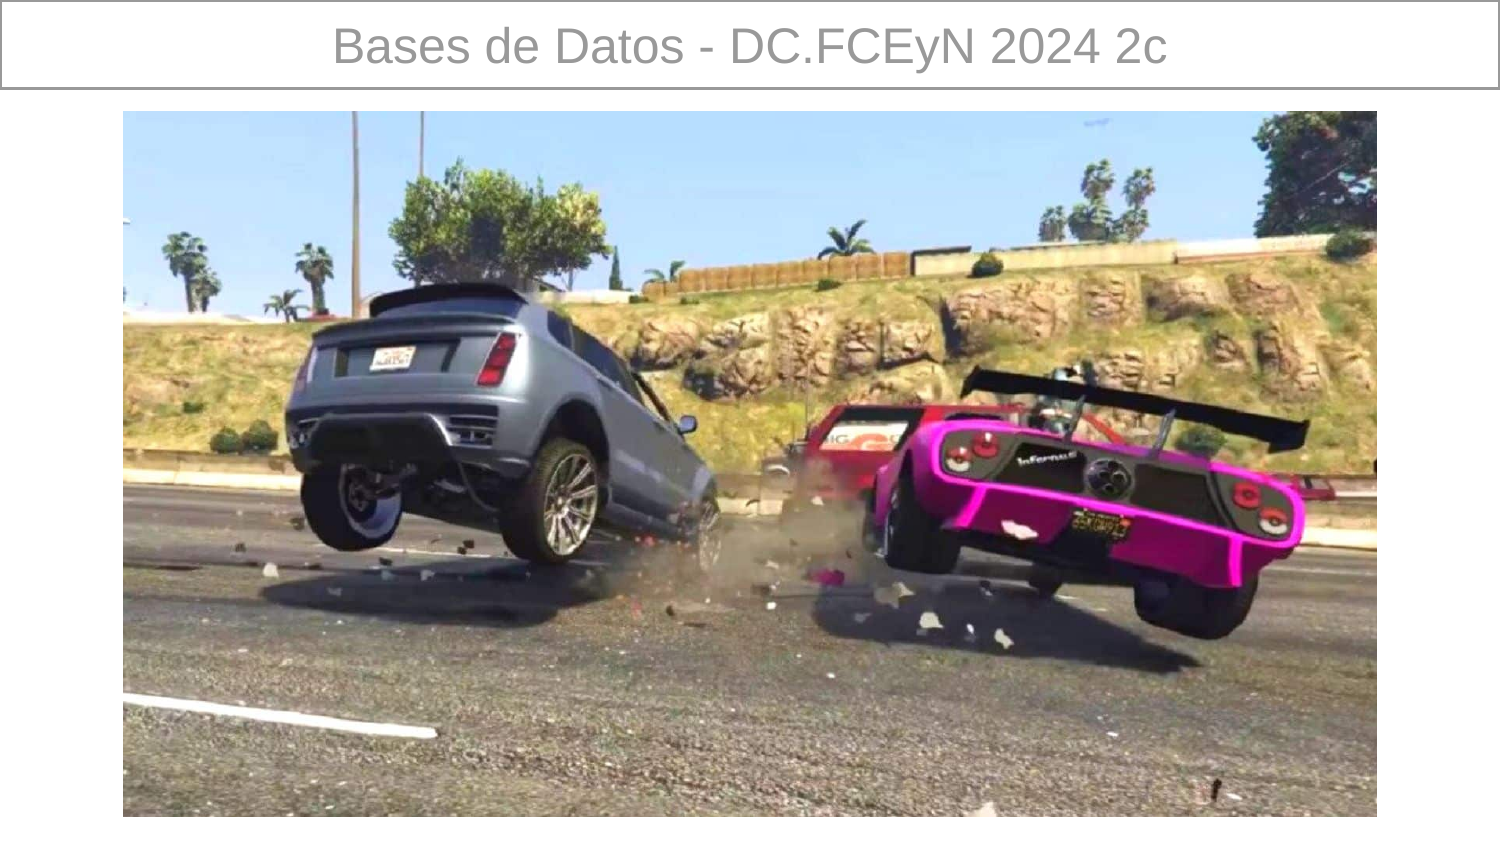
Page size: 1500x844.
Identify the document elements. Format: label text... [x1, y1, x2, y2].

picture [123, 111, 1377, 817]
title Bases de Datos - DC.FCEyN 2024 2c [0, 0, 1500, 89]
